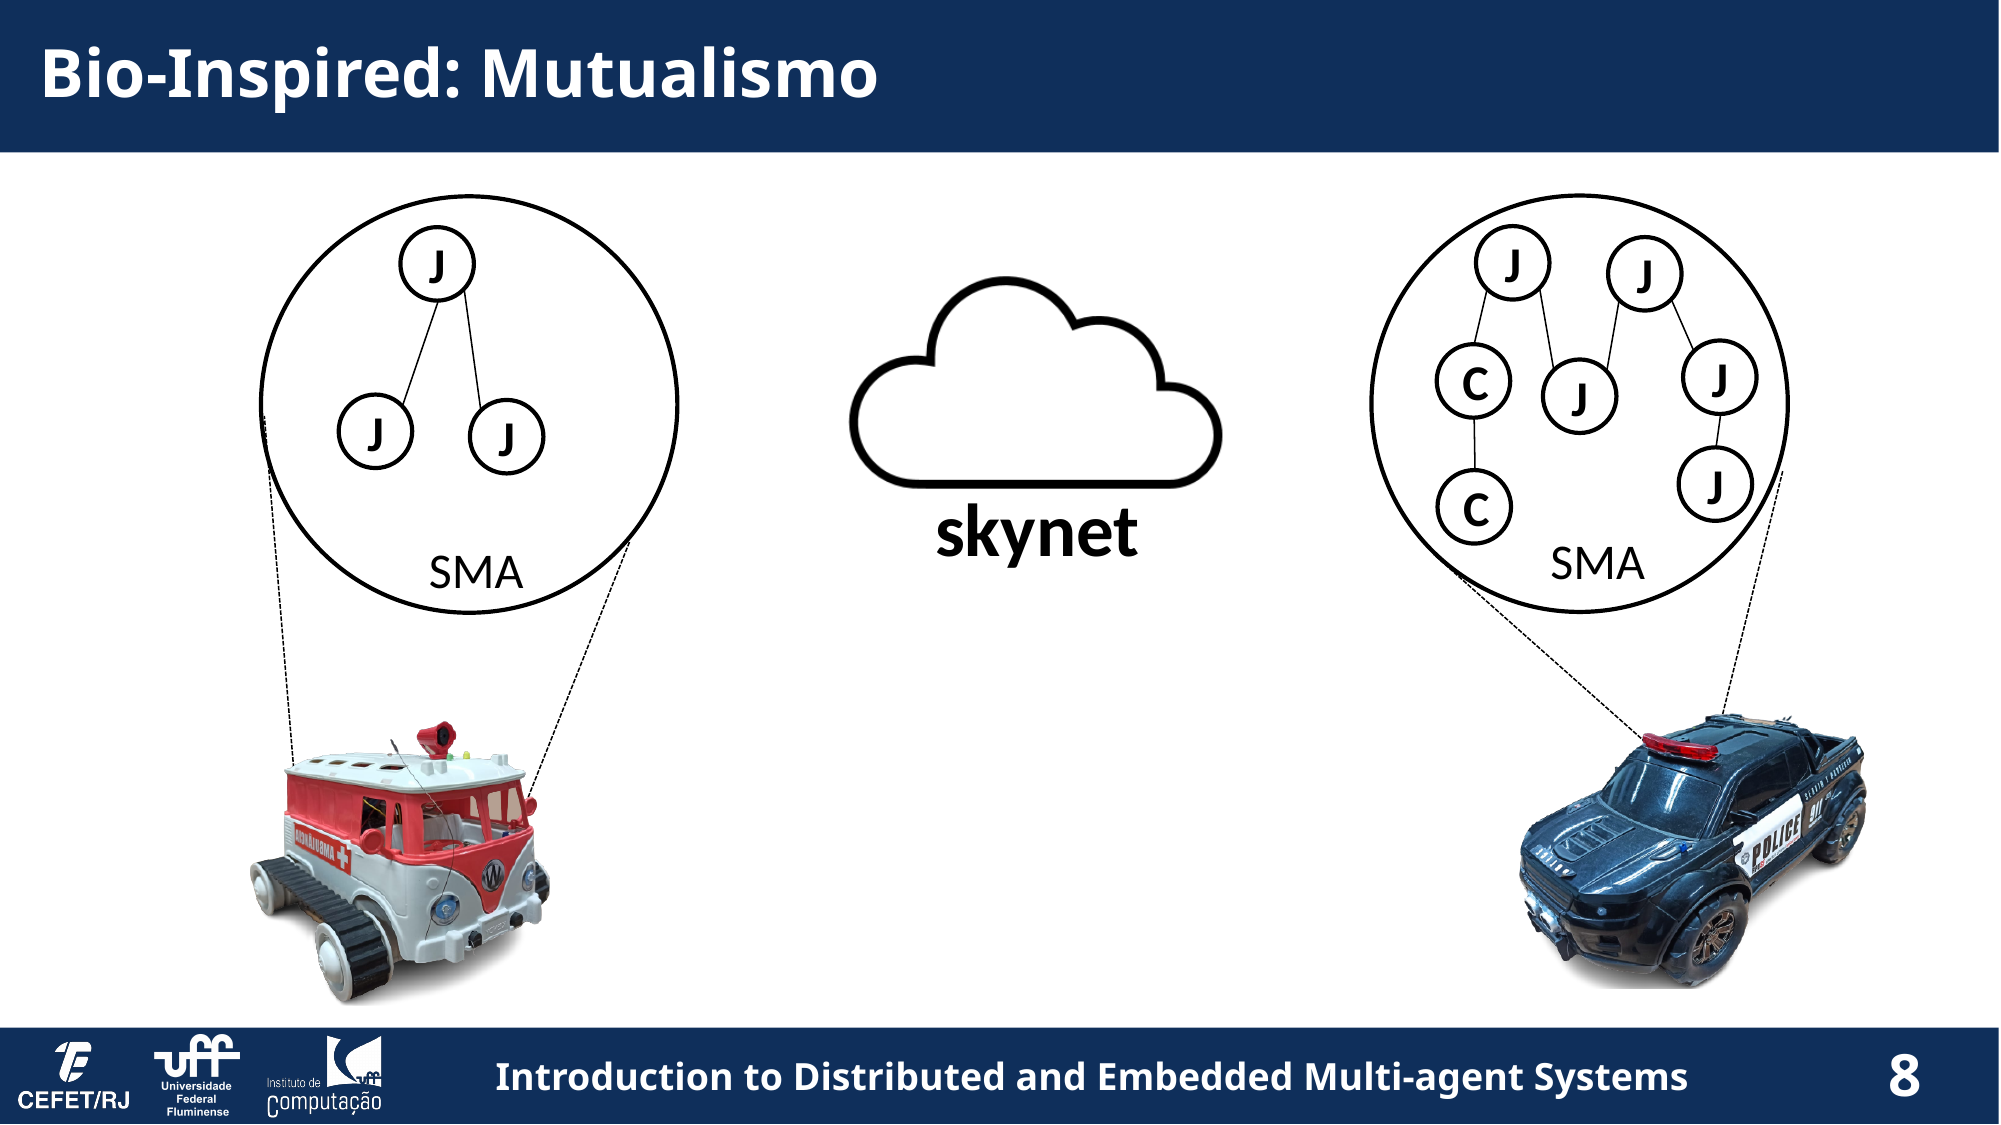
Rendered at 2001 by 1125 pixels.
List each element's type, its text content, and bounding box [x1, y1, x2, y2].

text_box J [1608, 237, 1682, 311]
picture [824, 170, 1249, 595]
text_box [1371, 195, 1788, 612]
text_box SMA [1535, 522, 1660, 598]
picture [245, 719, 555, 1006]
text_box SMA [414, 531, 539, 607]
picture [1513, 711, 1872, 989]
text_box J [338, 394, 413, 469]
text_box J [1542, 359, 1617, 433]
picture [265, 1033, 383, 1118]
text_box [420, 607, 518, 613]
text_box J [1678, 447, 1753, 521]
text_box Bio-Inspired: Mutualismo [25, 23, 1999, 119]
text_box C [1437, 470, 1512, 544]
picture [18, 1021, 129, 1125]
picture [153, 1033, 241, 1121]
text_box J [1475, 226, 1550, 300]
text_box J [469, 399, 544, 474]
text_box J [1683, 340, 1757, 414]
text_box J [400, 227, 474, 301]
text_box [260, 196, 678, 606]
text_box C [1436, 344, 1511, 418]
